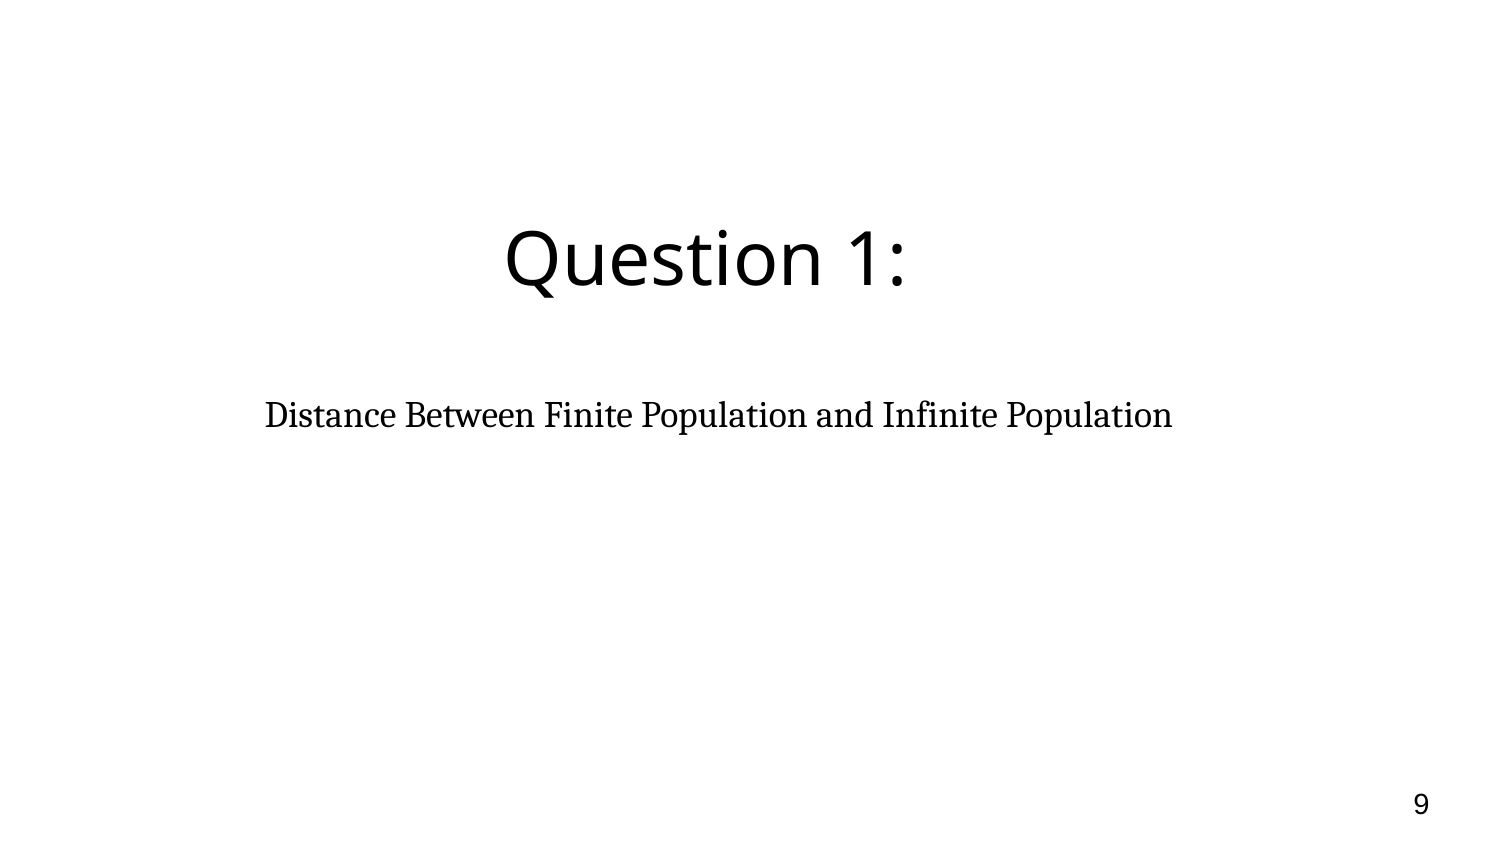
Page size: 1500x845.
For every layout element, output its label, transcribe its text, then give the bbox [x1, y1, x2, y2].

subtitle Distance Between Finite Population and Infinite Population [45, 375, 1394, 447]
title Question 1: [31, 161, 1381, 316]
